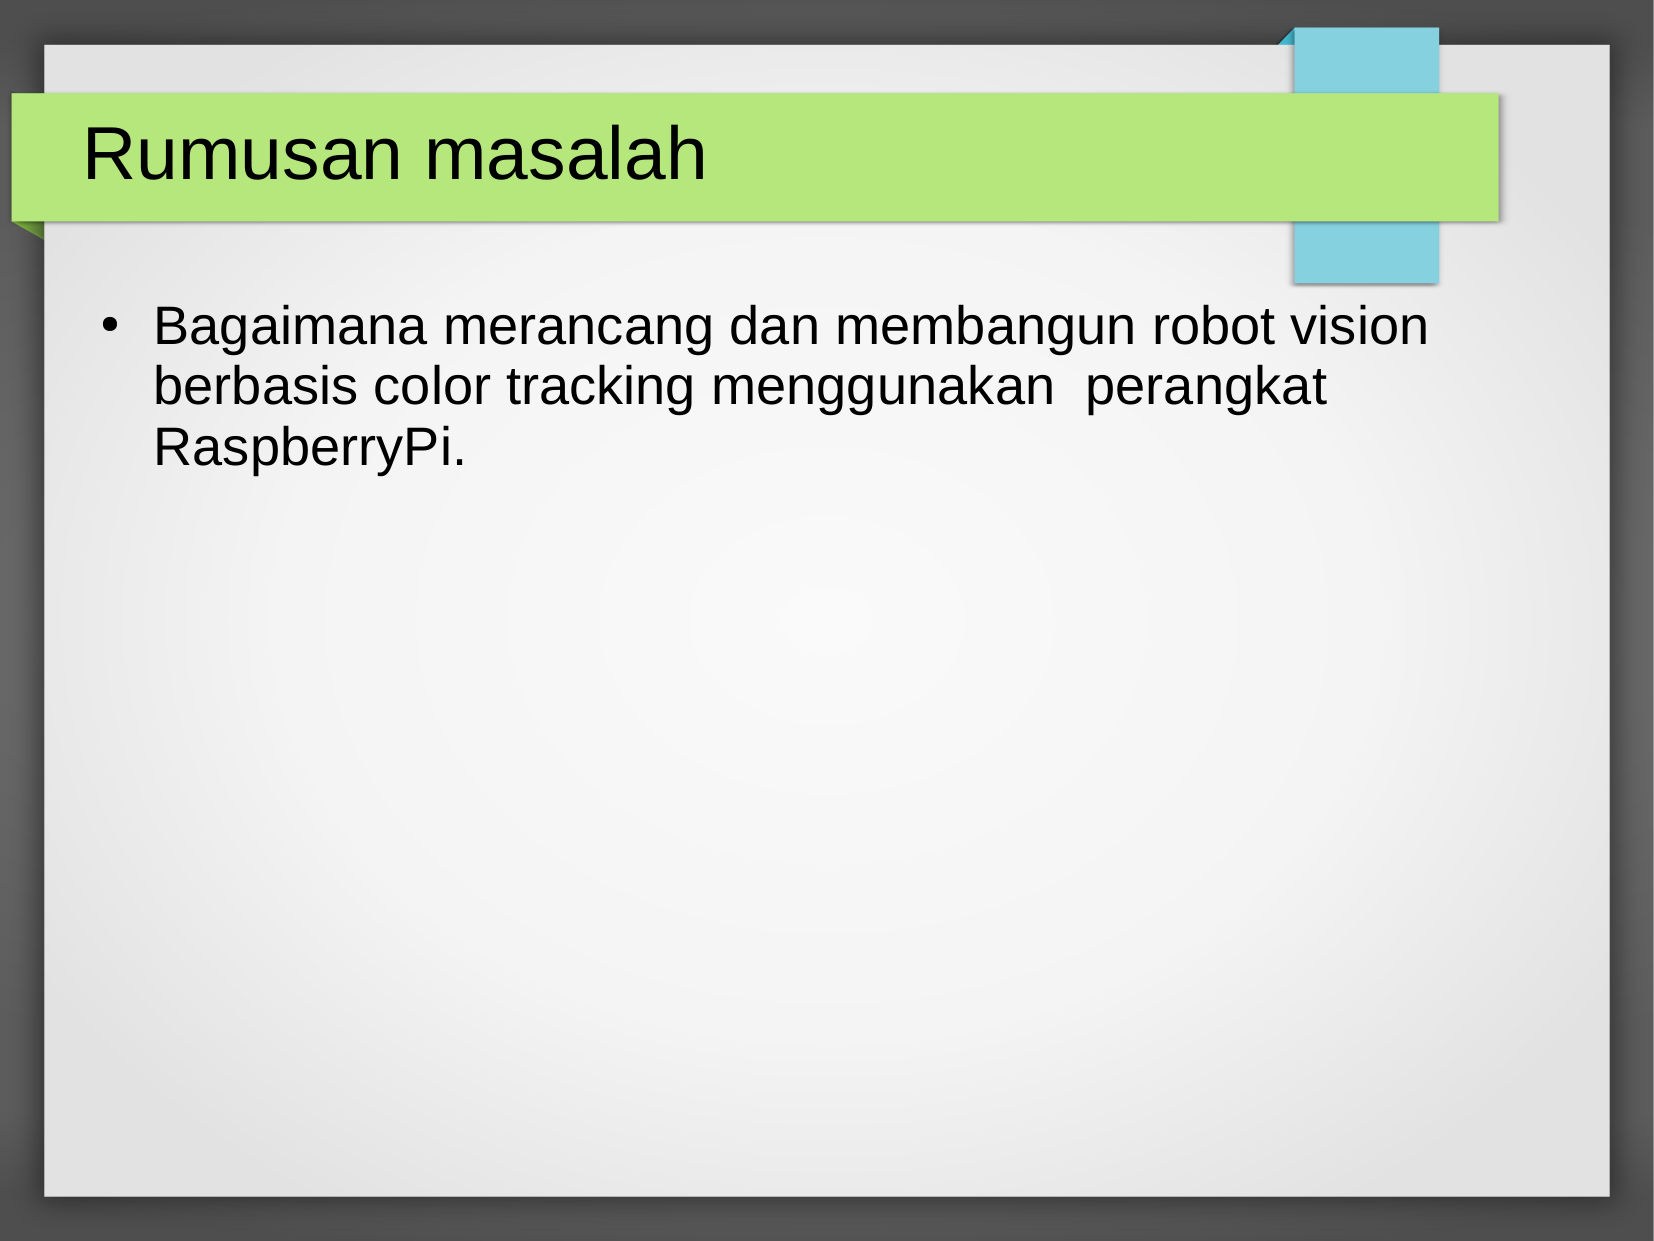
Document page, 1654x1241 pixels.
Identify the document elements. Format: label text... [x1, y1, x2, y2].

list Bagaimana merancang dan membangun robot vision berbasis color tracking menggunakan perangkat RaspberryPi. [82, 295, 1571, 1015]
picture [0, 0, 1654, 1241]
title Rumusan masalah [82, 94, 1264, 213]
